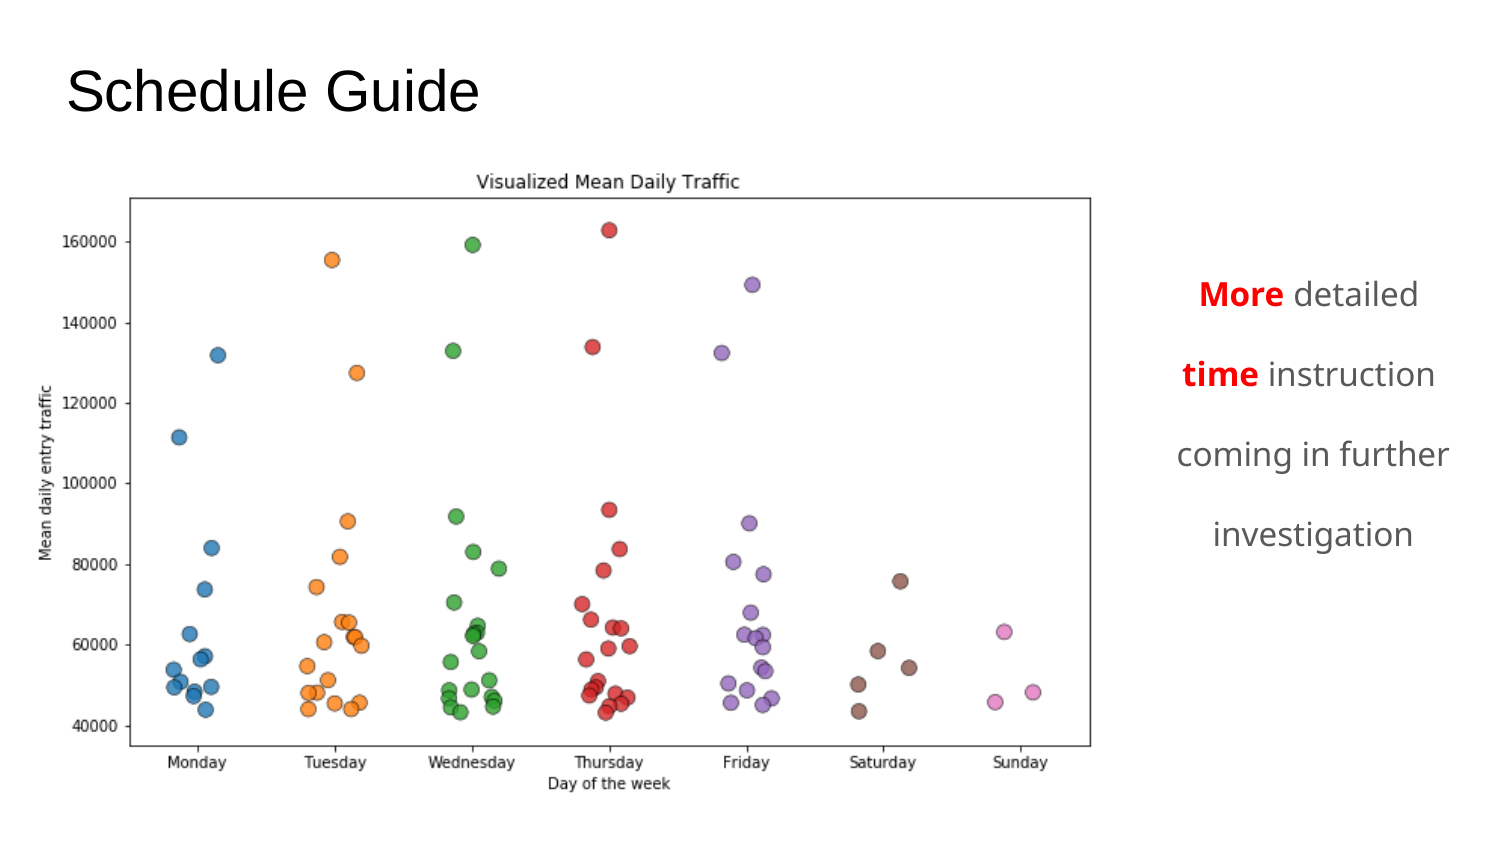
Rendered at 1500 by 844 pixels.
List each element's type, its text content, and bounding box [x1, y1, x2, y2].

title Schedule Guide [51, 38, 1449, 133]
picture [24, 157, 1111, 809]
subtitle More detailed time instruction coming in further investigation [1135, 258, 1484, 598]
